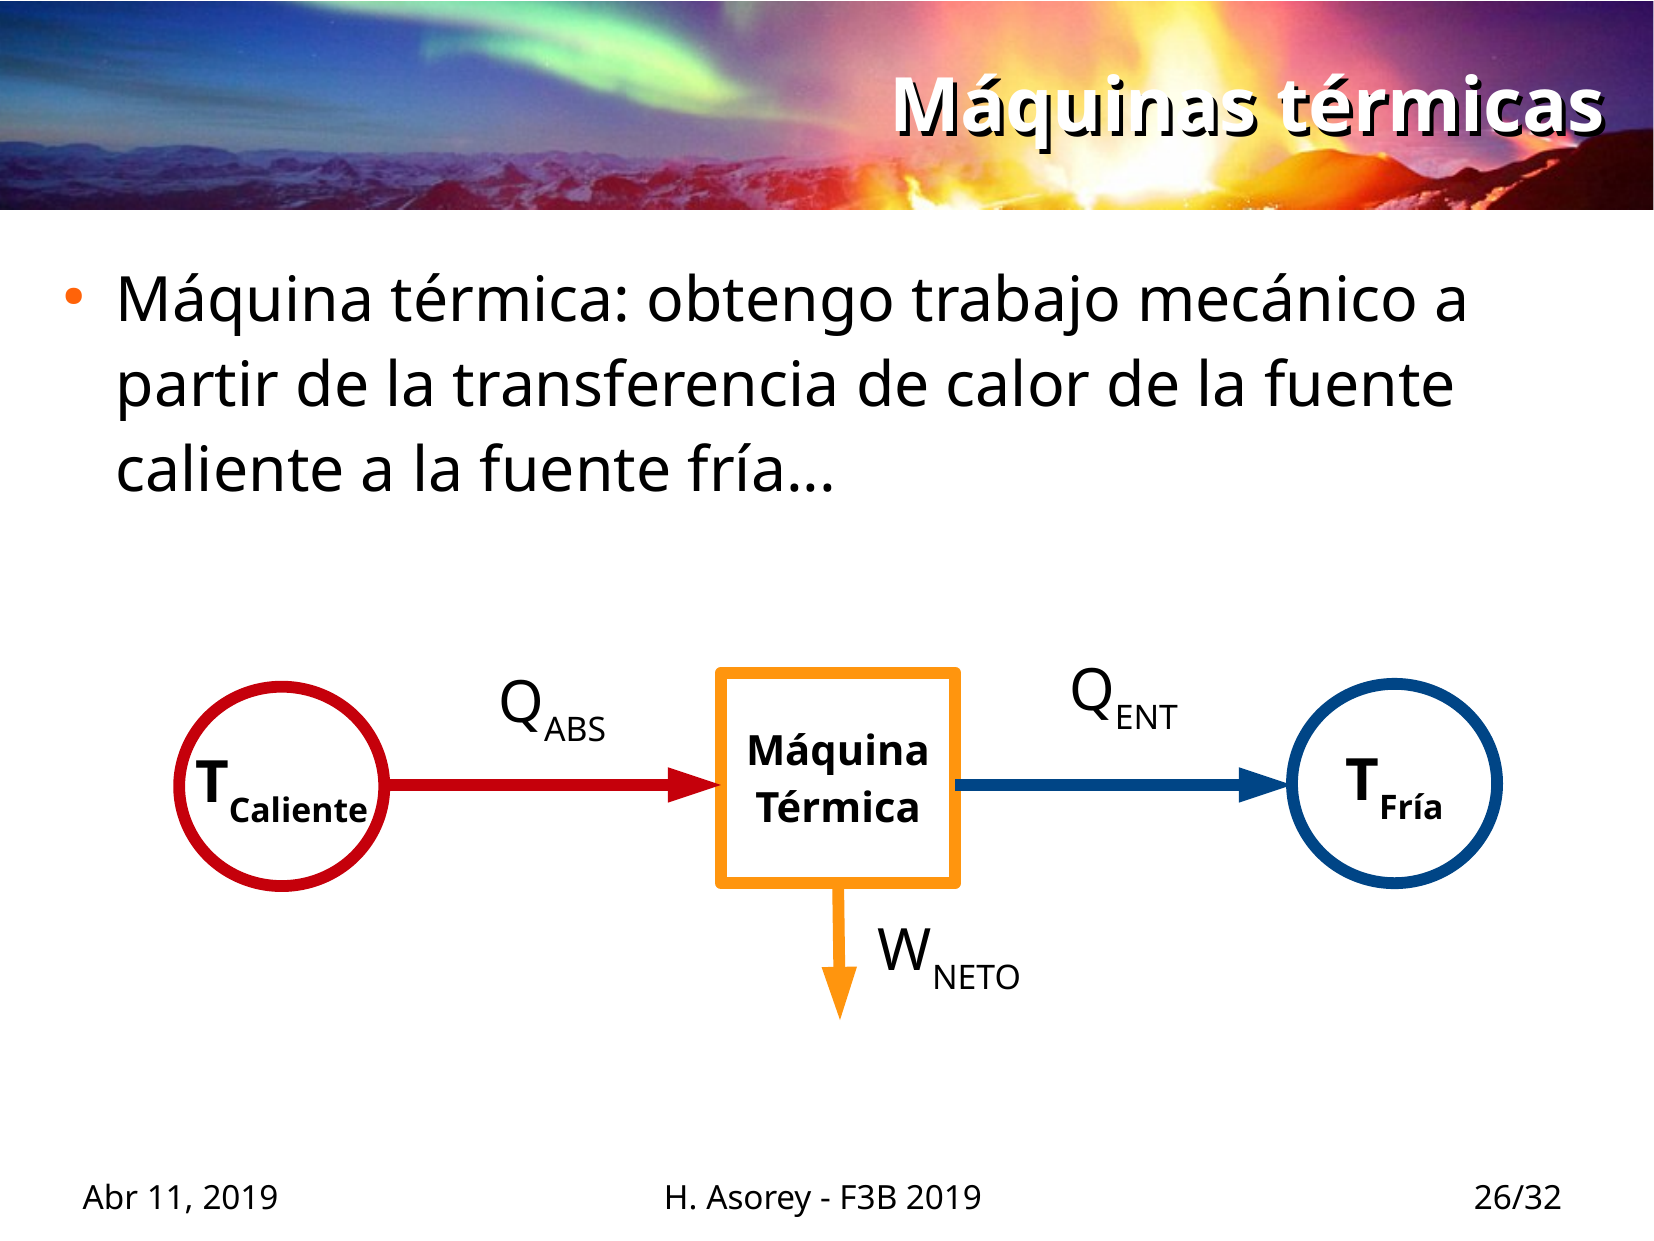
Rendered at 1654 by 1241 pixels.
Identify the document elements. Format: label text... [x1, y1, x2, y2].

picture [0, 1, 1654, 210]
text_box WNETO [805, 900, 1094, 1111]
text_box TCaliente [179, 686, 385, 887]
text_box Máquina Térmica [720, 672, 956, 884]
list Máquina térmica: obtengo trabajo mecánico a partir de la transferencia de calor de la fuente caliente a la fuente fría... [45, 255, 1606, 1156]
text_box TFría [1292, 683, 1498, 884]
title Máquinas térmicas [45, 15, 1606, 191]
